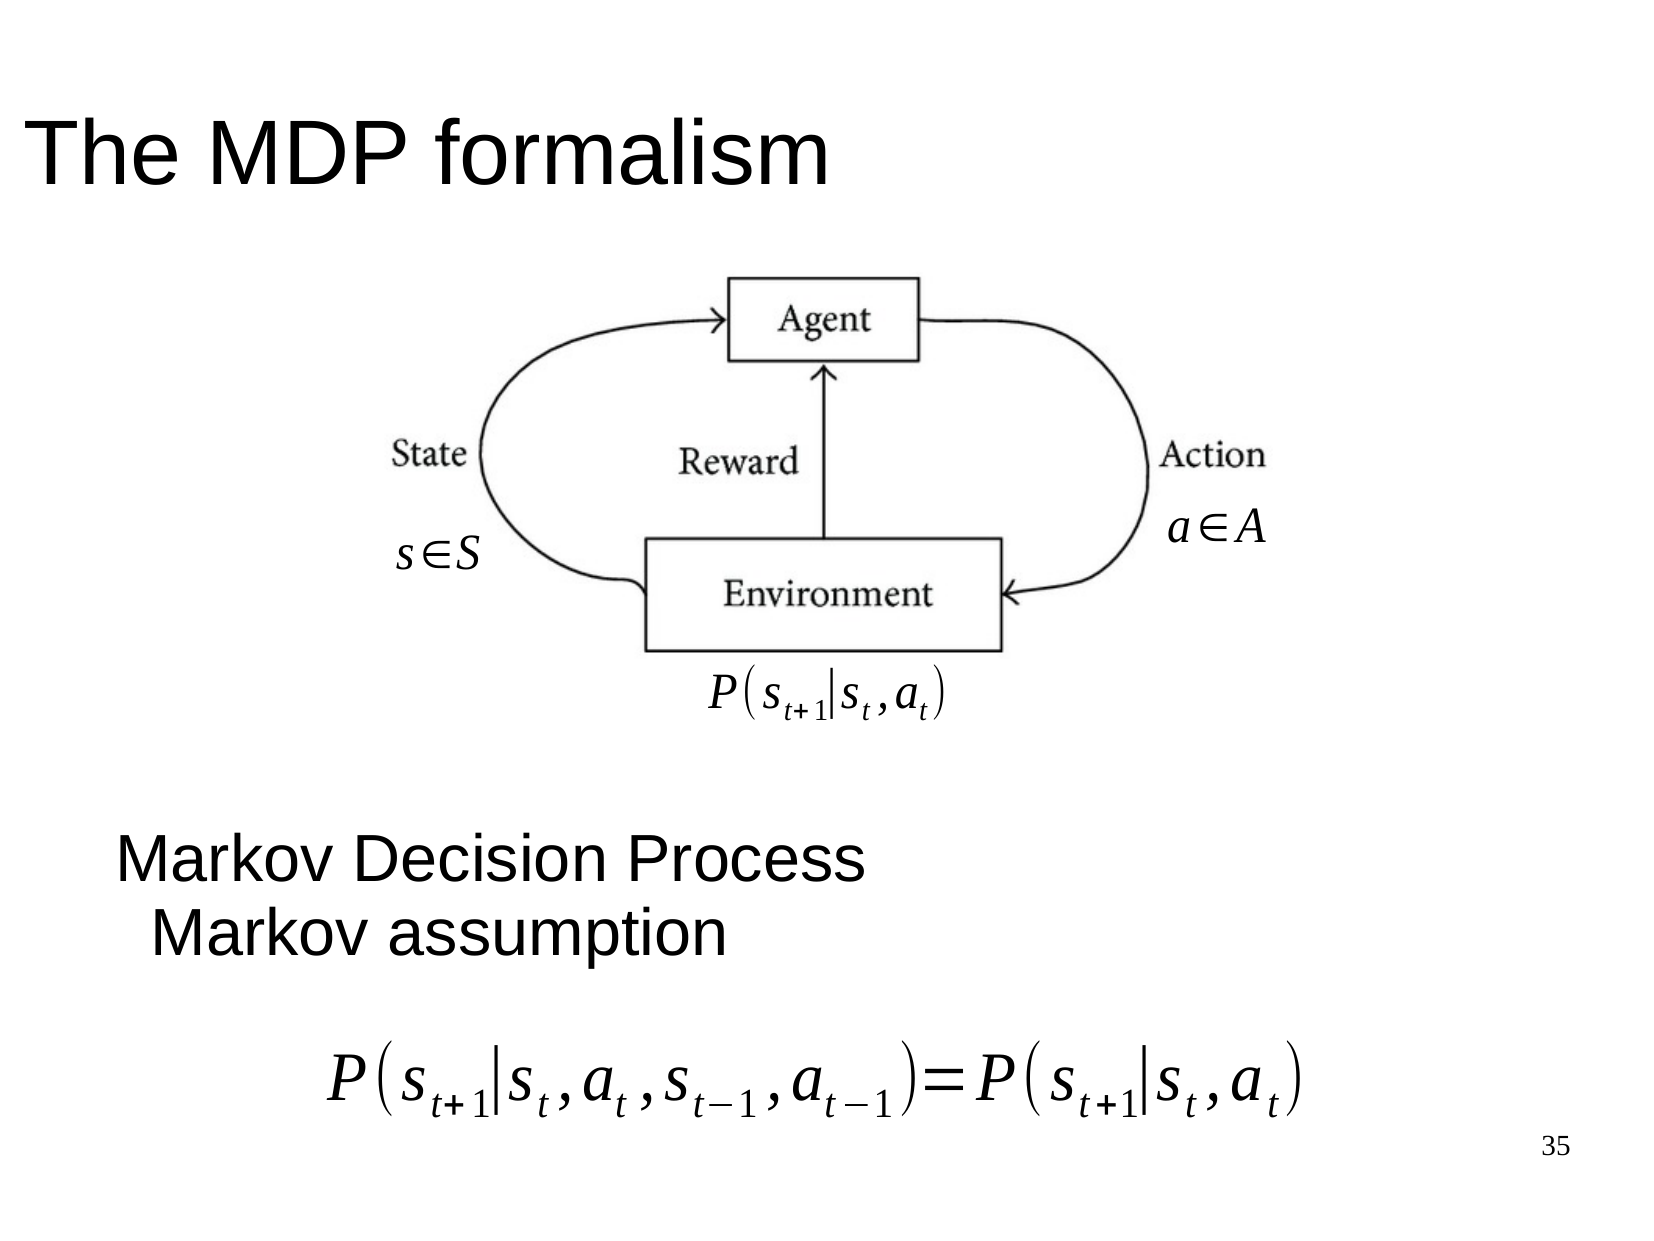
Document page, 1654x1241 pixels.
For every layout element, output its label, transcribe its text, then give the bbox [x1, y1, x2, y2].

chart [307, 1035, 1321, 1126]
chart [693, 660, 961, 727]
picture [360, 246, 1298, 684]
text_box Markov Decision Process Markov assumption [79, 820, 1501, 1045]
chart [383, 525, 496, 583]
title The MDP formalism [23, 49, 1512, 257]
chart [1155, 497, 1281, 556]
